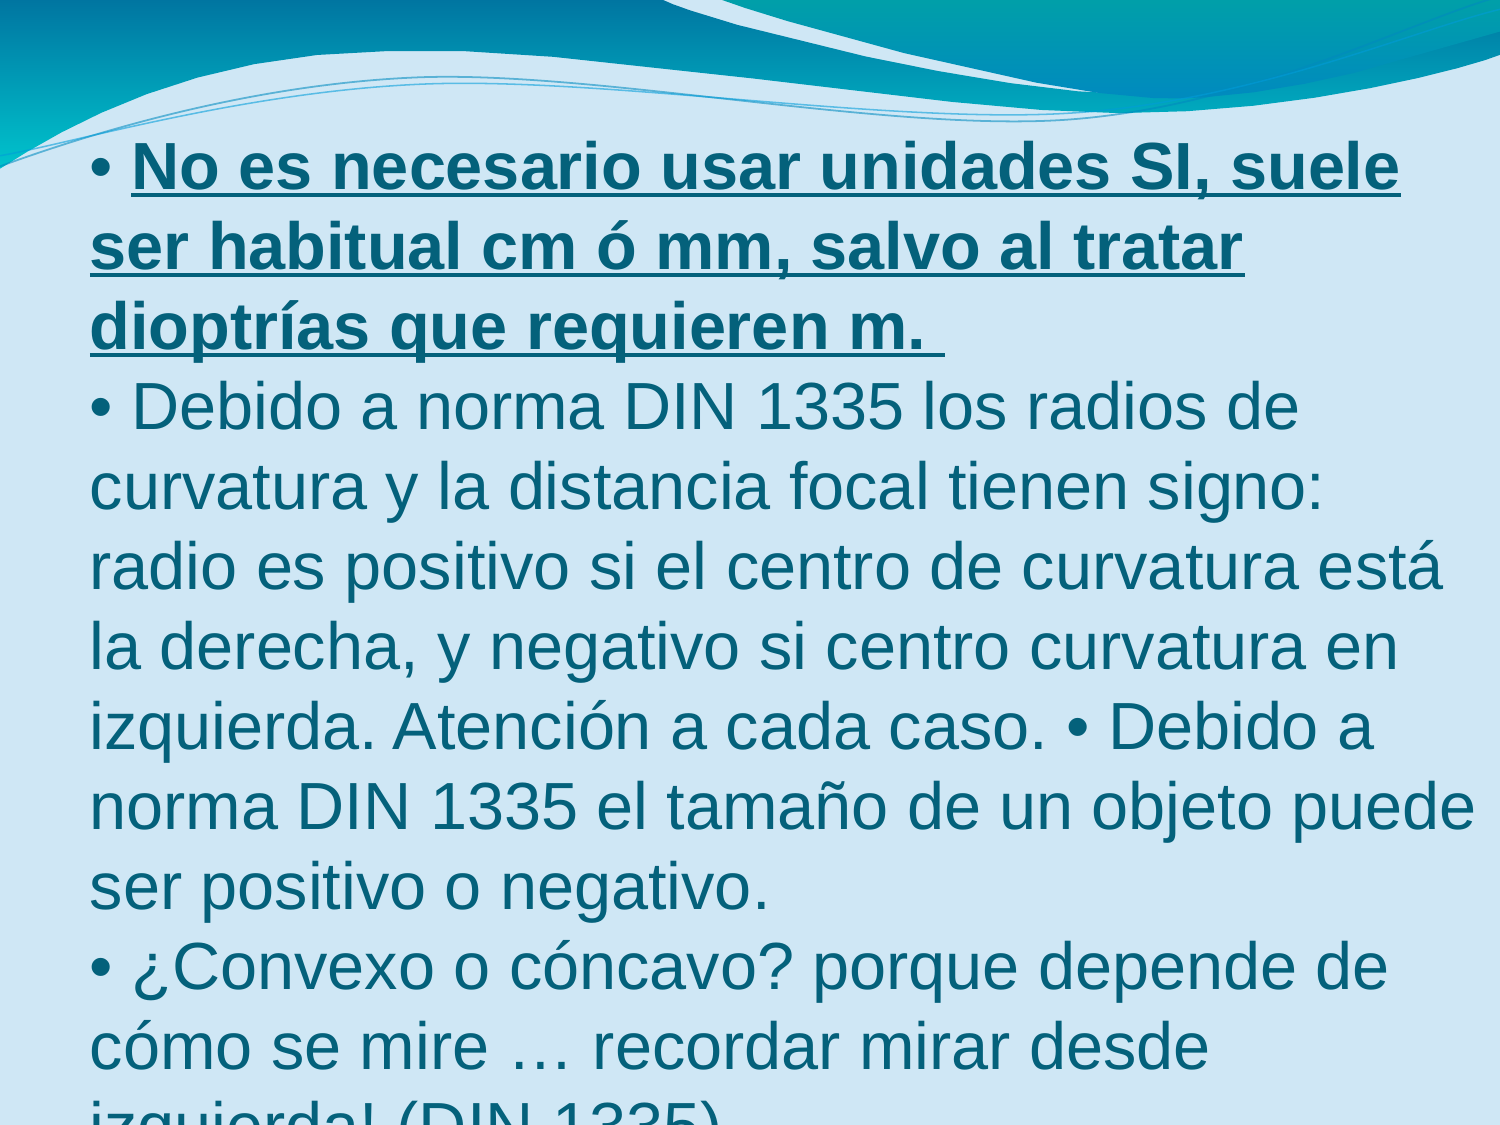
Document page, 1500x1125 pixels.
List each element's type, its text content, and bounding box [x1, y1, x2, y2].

title • No es necesario usar unidades SI, suele ser habitual cm ó mm, salvo al tratar dioptrías que requieren m. • Debido a norma DIN 1335 los radios de curvatura y la distancia focal tienen signo: radio es positivo si el centro de curvatura está la derecha, y negativo si centro curvatura en izquierda. Atención a cada caso. • Debido a norma DIN 1335 el tamaño de un objeto puede ser positivo o negativo. • ¿Convexo o cóncavo? porque depende de cómo se mire … recordar mirar desde izquierda! (DIN 1335) [75, 115, 1500, 1035]
